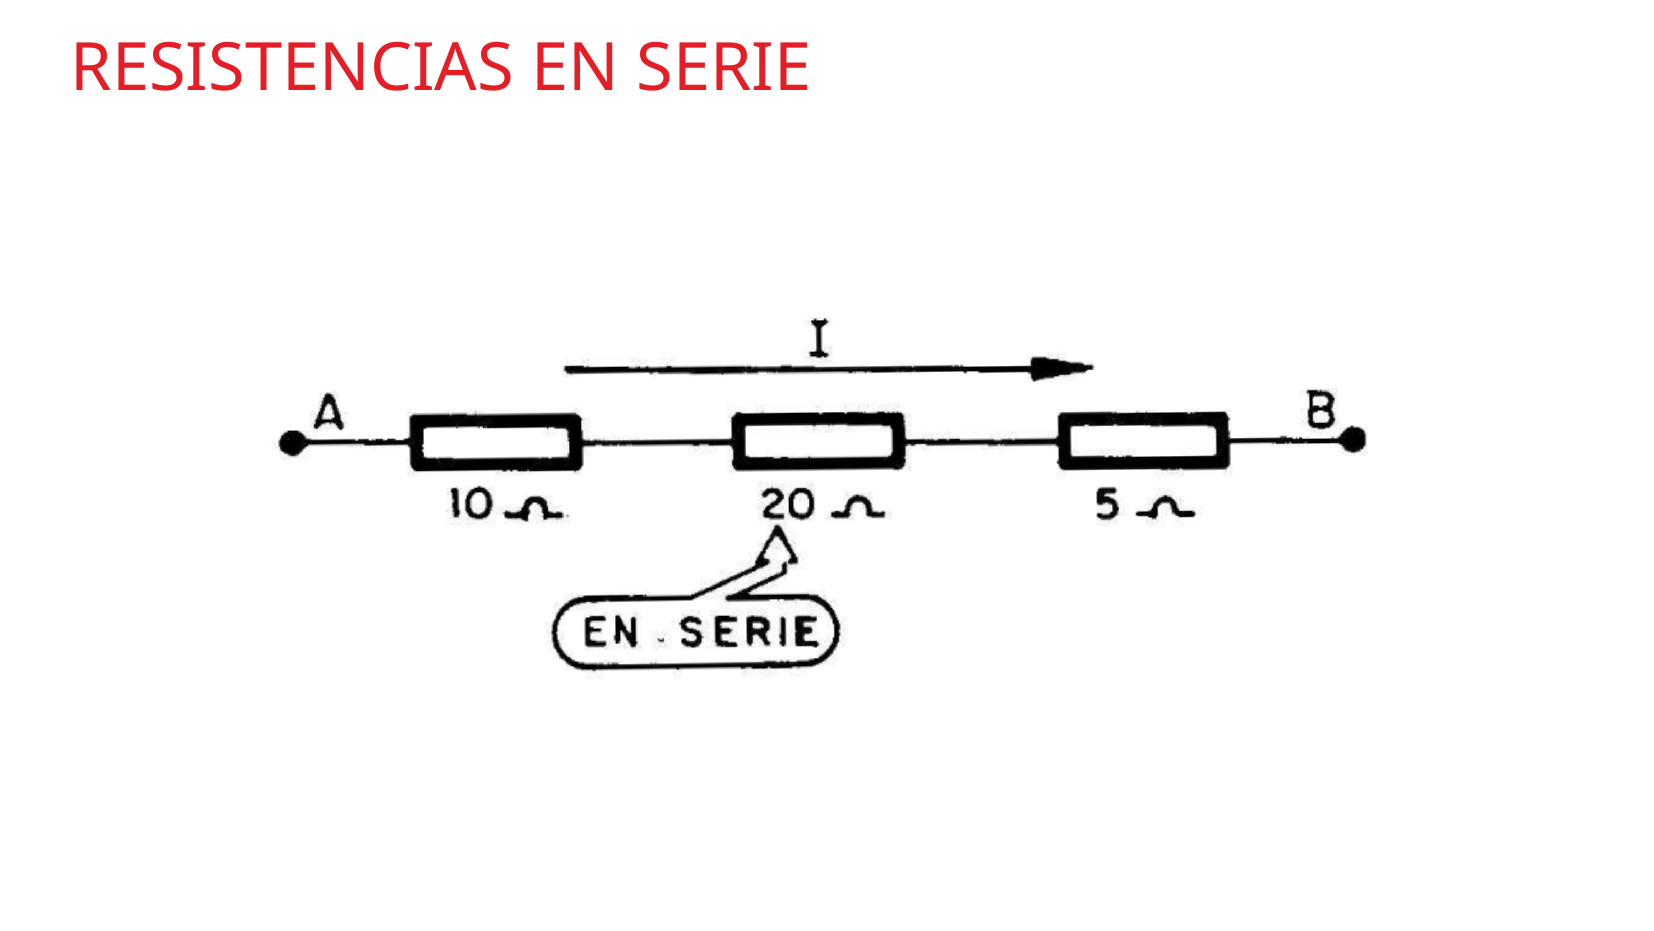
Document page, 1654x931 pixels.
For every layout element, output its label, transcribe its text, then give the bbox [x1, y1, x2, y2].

title RESISTENCIAS EN SERIE [70, 11, 1347, 118]
picture [227, 269, 1427, 700]
